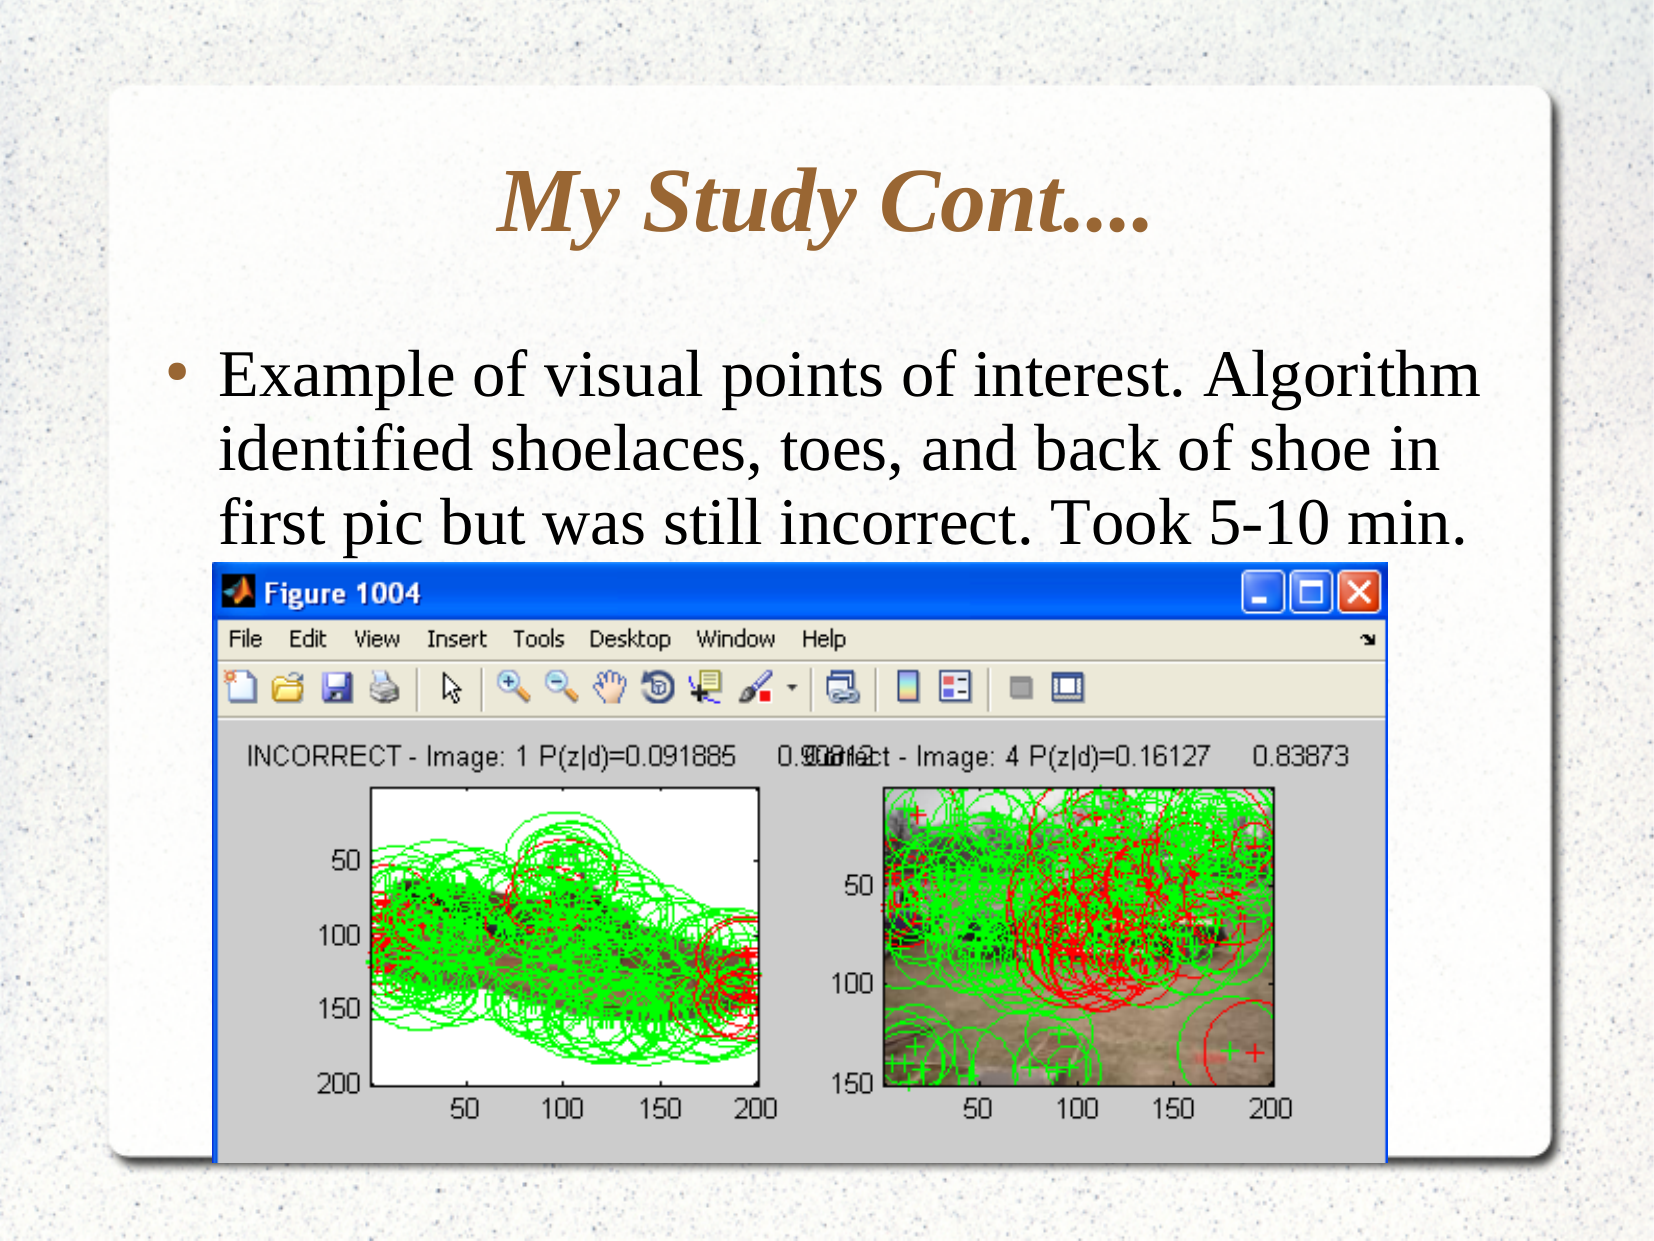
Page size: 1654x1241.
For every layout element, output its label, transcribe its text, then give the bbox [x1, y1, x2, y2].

picture [0, 0, 1654, 1241]
title My Study Cont.... [118, 104, 1536, 297]
list Example of visual points of interest. Algorithm identified shoelaces, toes, and back of shoe in first pic but was still incorrect. Took 5-10 min. [147, 336, 1506, 972]
